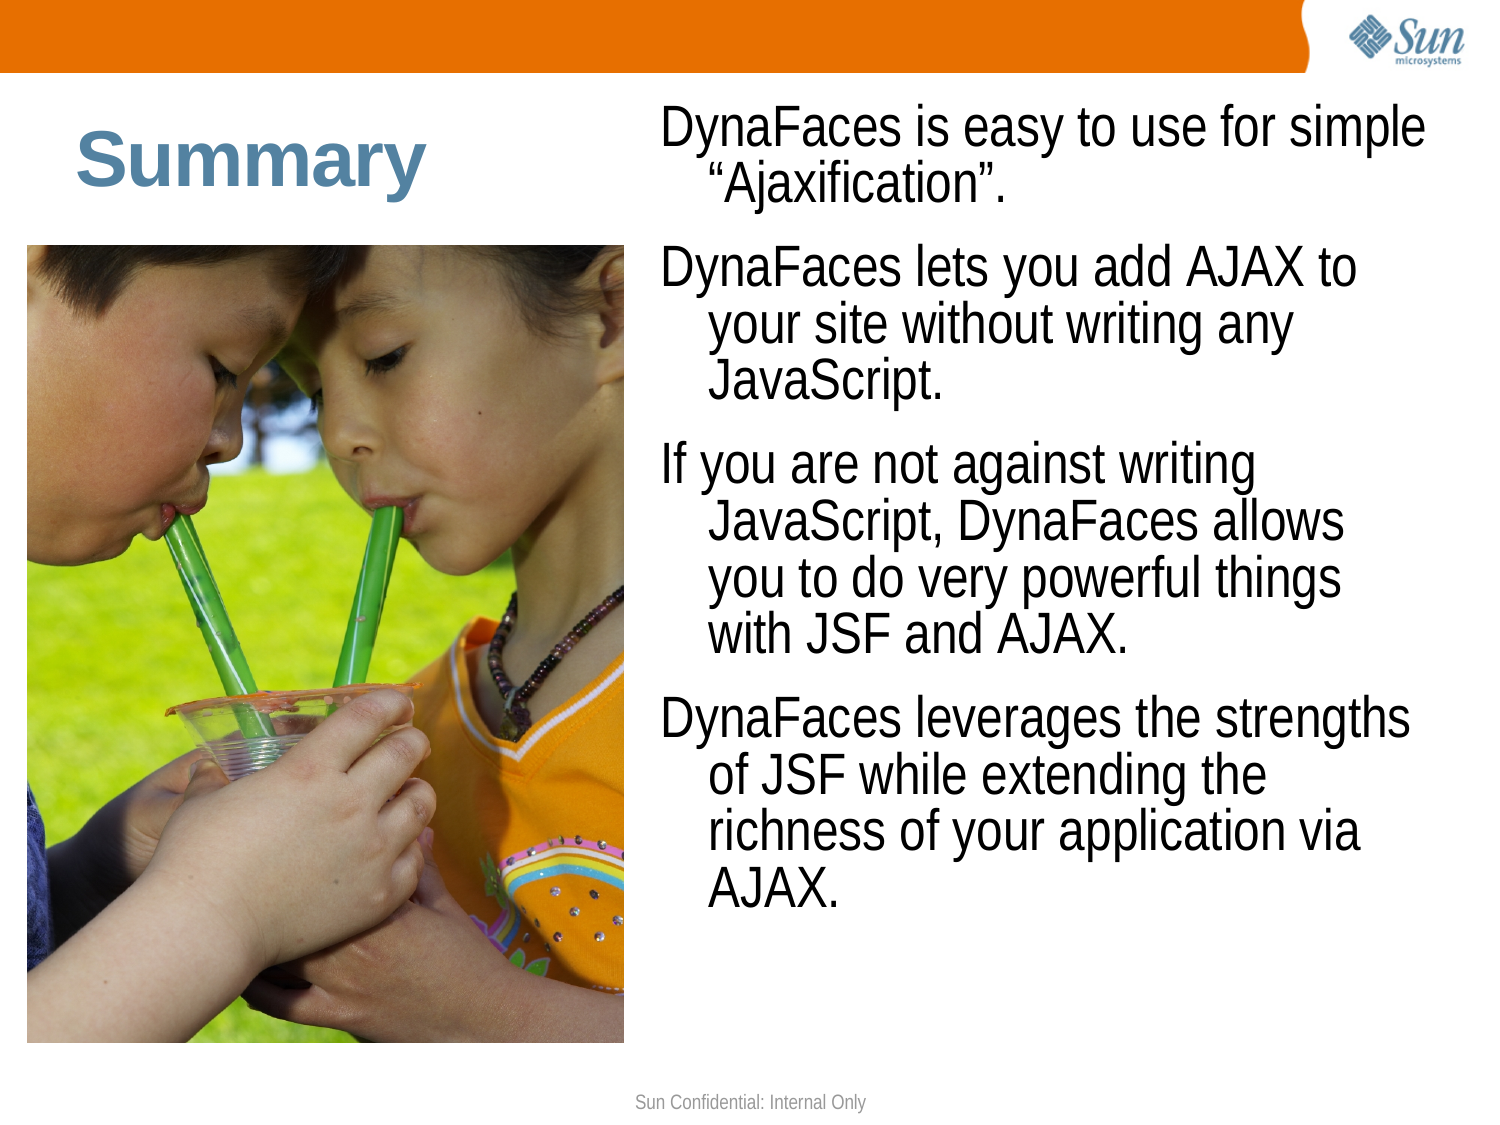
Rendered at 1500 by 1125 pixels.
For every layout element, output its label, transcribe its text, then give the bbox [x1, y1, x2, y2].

picture [27, 245, 624, 1043]
picture [0, 0, 1500, 73]
list DynaFaces is easy to use for simple “Ajaxification”. DynaFaces lets you add AJAX to your site without writing any JavaScript. If you are not against writing JavaScript, DynaFaces allows you to do very powerful things with JSF and AJAX. DynaFaces leverages the strengths of JSF while extending the richness of your application via AJAX. [641, 100, 1437, 936]
title Summary [75, 123, 641, 227]
